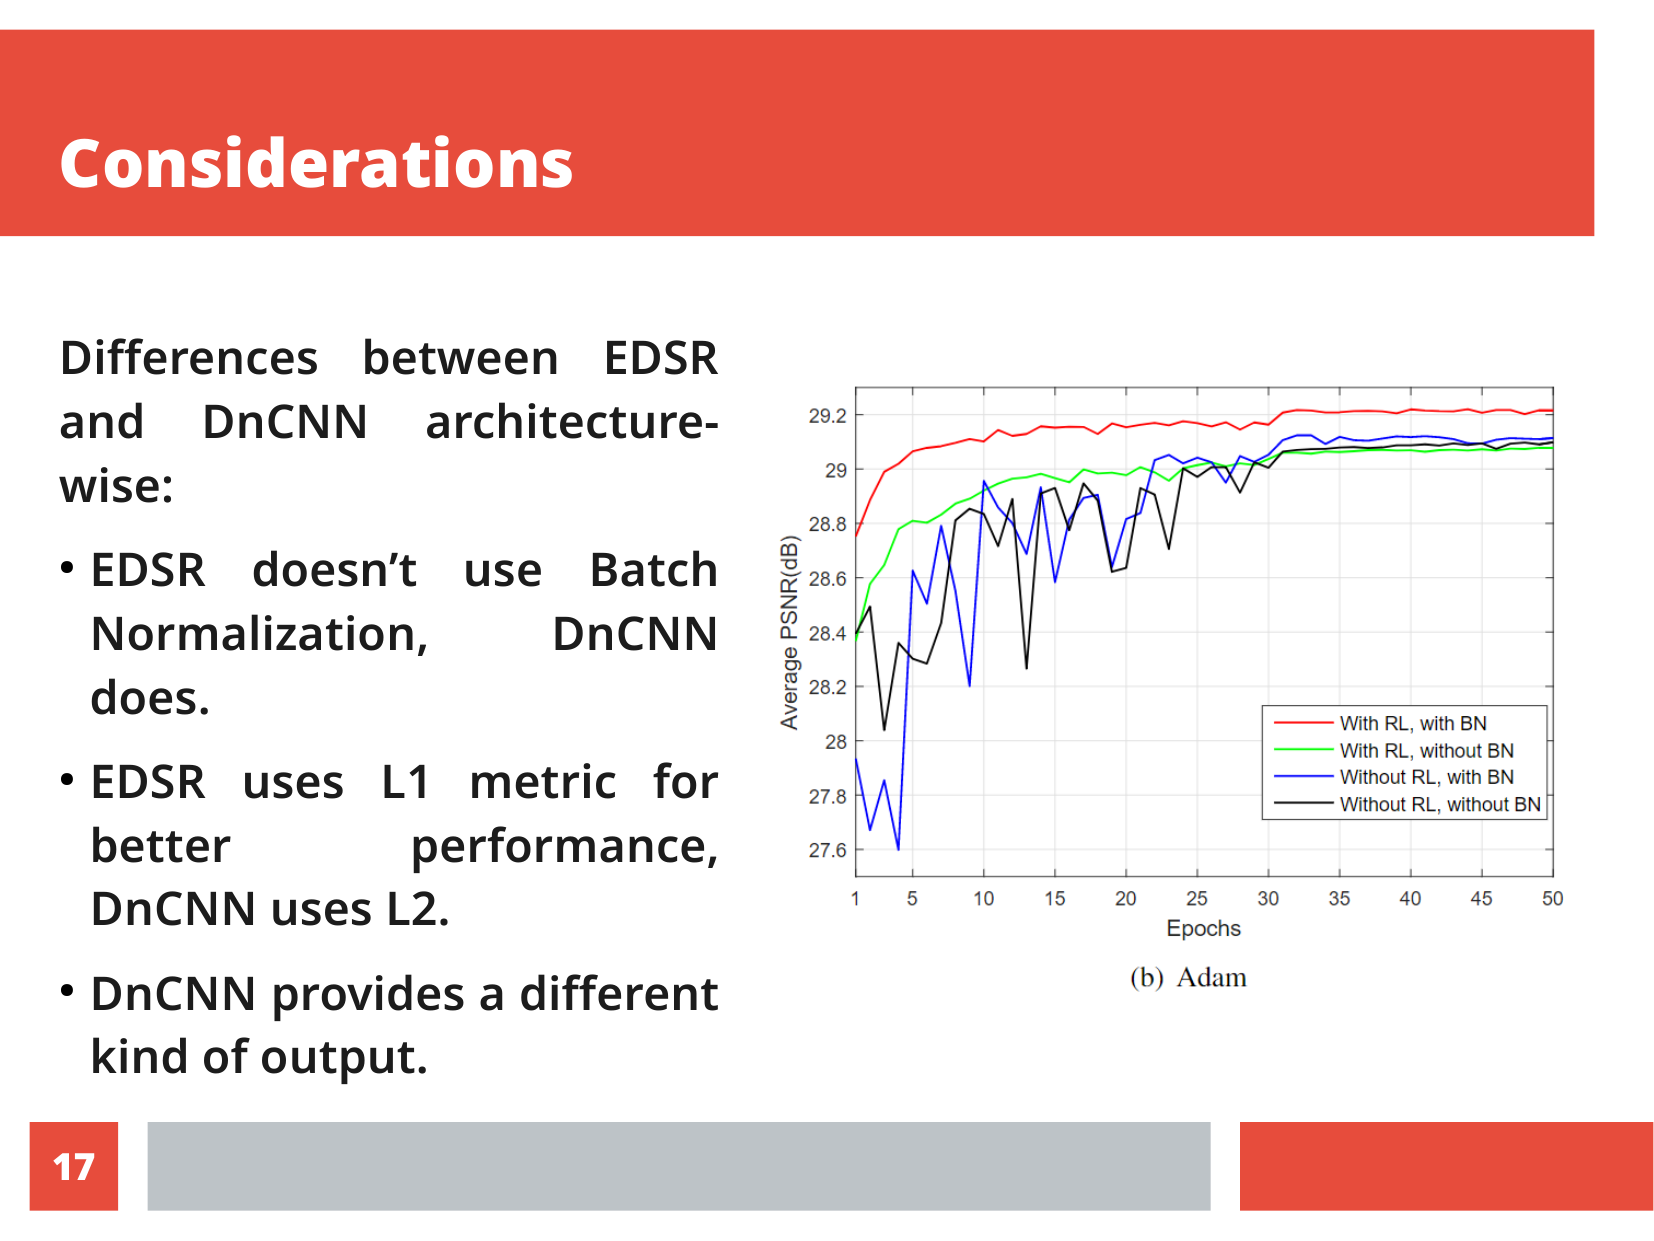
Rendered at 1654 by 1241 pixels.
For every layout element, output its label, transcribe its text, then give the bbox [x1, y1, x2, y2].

list Differences between EDSR and DnCNN architecture-wise: EDSR doesn’t use Batch Normalization, DnCNN does. EDSR uses L1 metric for better performance, DnCNN uses L2. DnCNN provides a different kind of output. [59, 324, 721, 1093]
title Considerations [59, 59, 1595, 207]
picture [750, 344, 1611, 1006]
